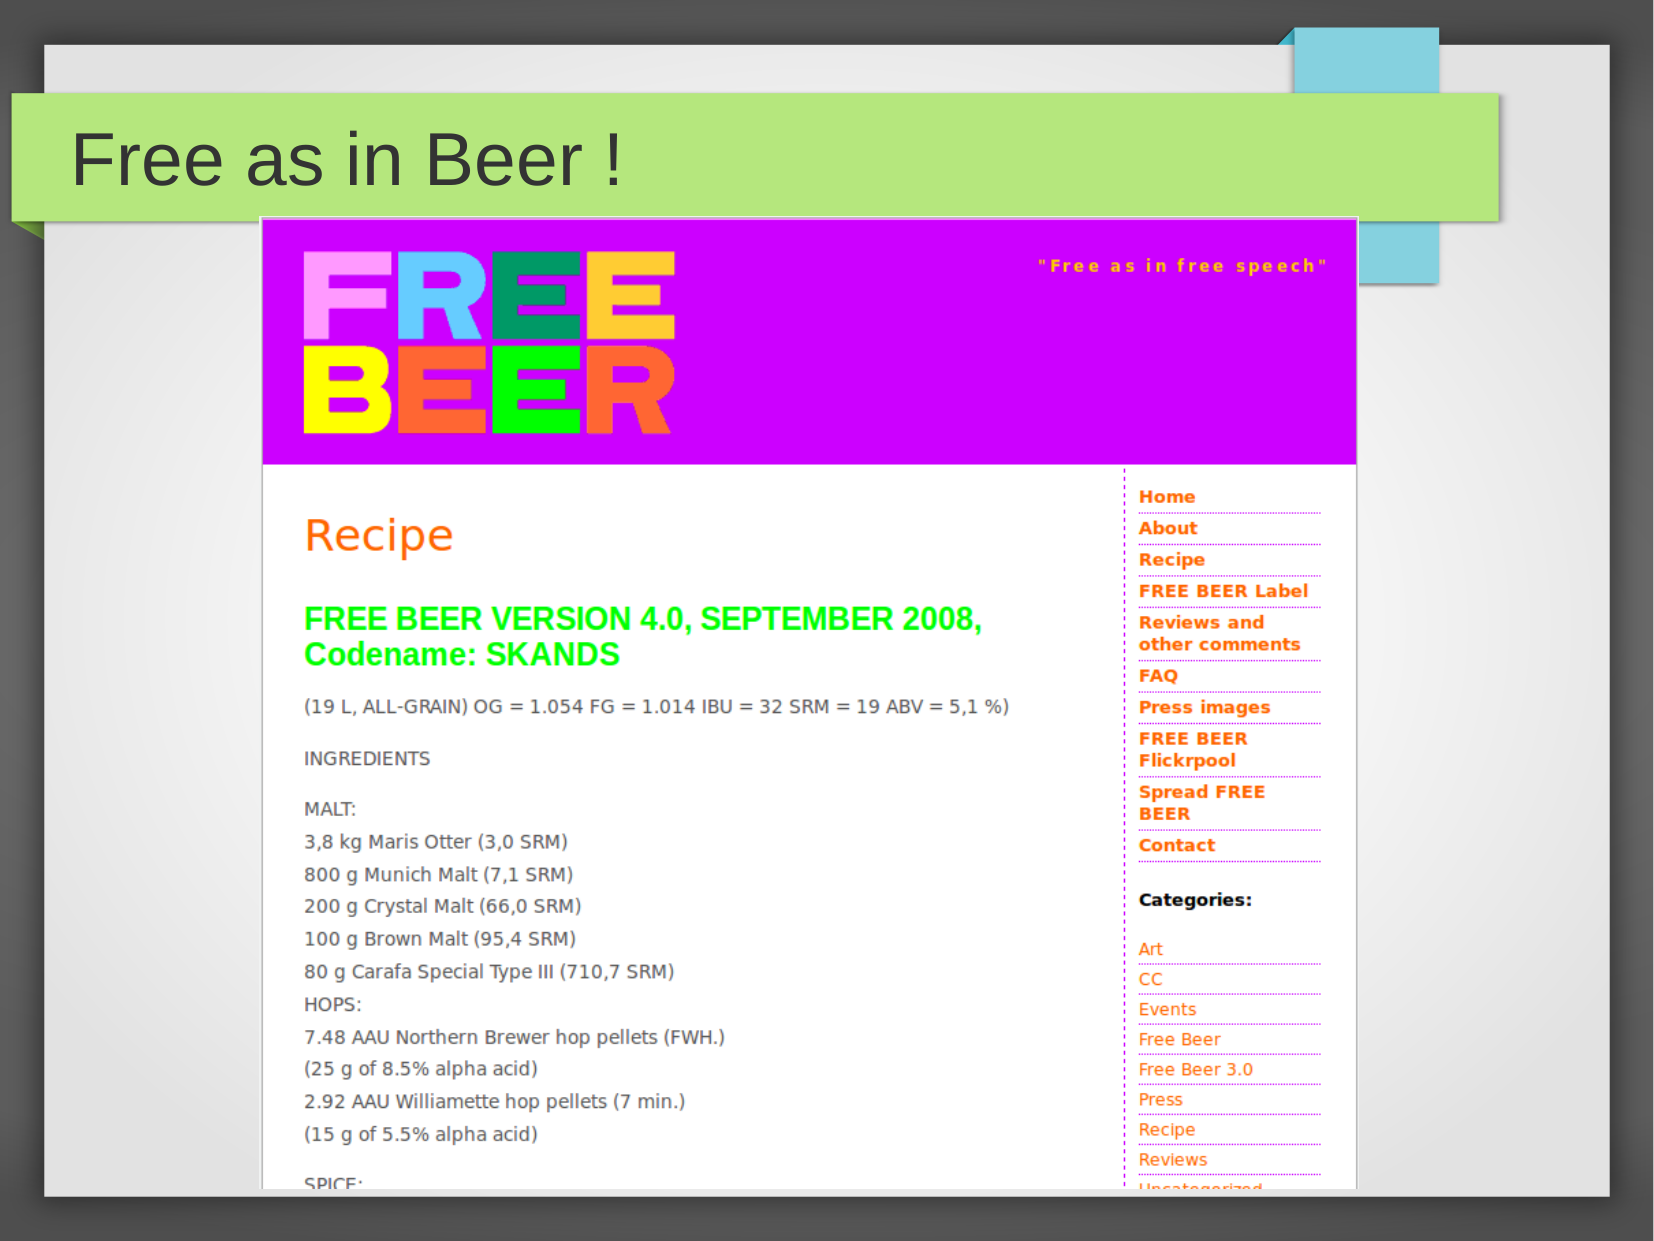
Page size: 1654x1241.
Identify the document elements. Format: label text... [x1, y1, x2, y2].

picture [0, 0, 1654, 1241]
title Free as in Beer ! [70, 106, 1229, 213]
